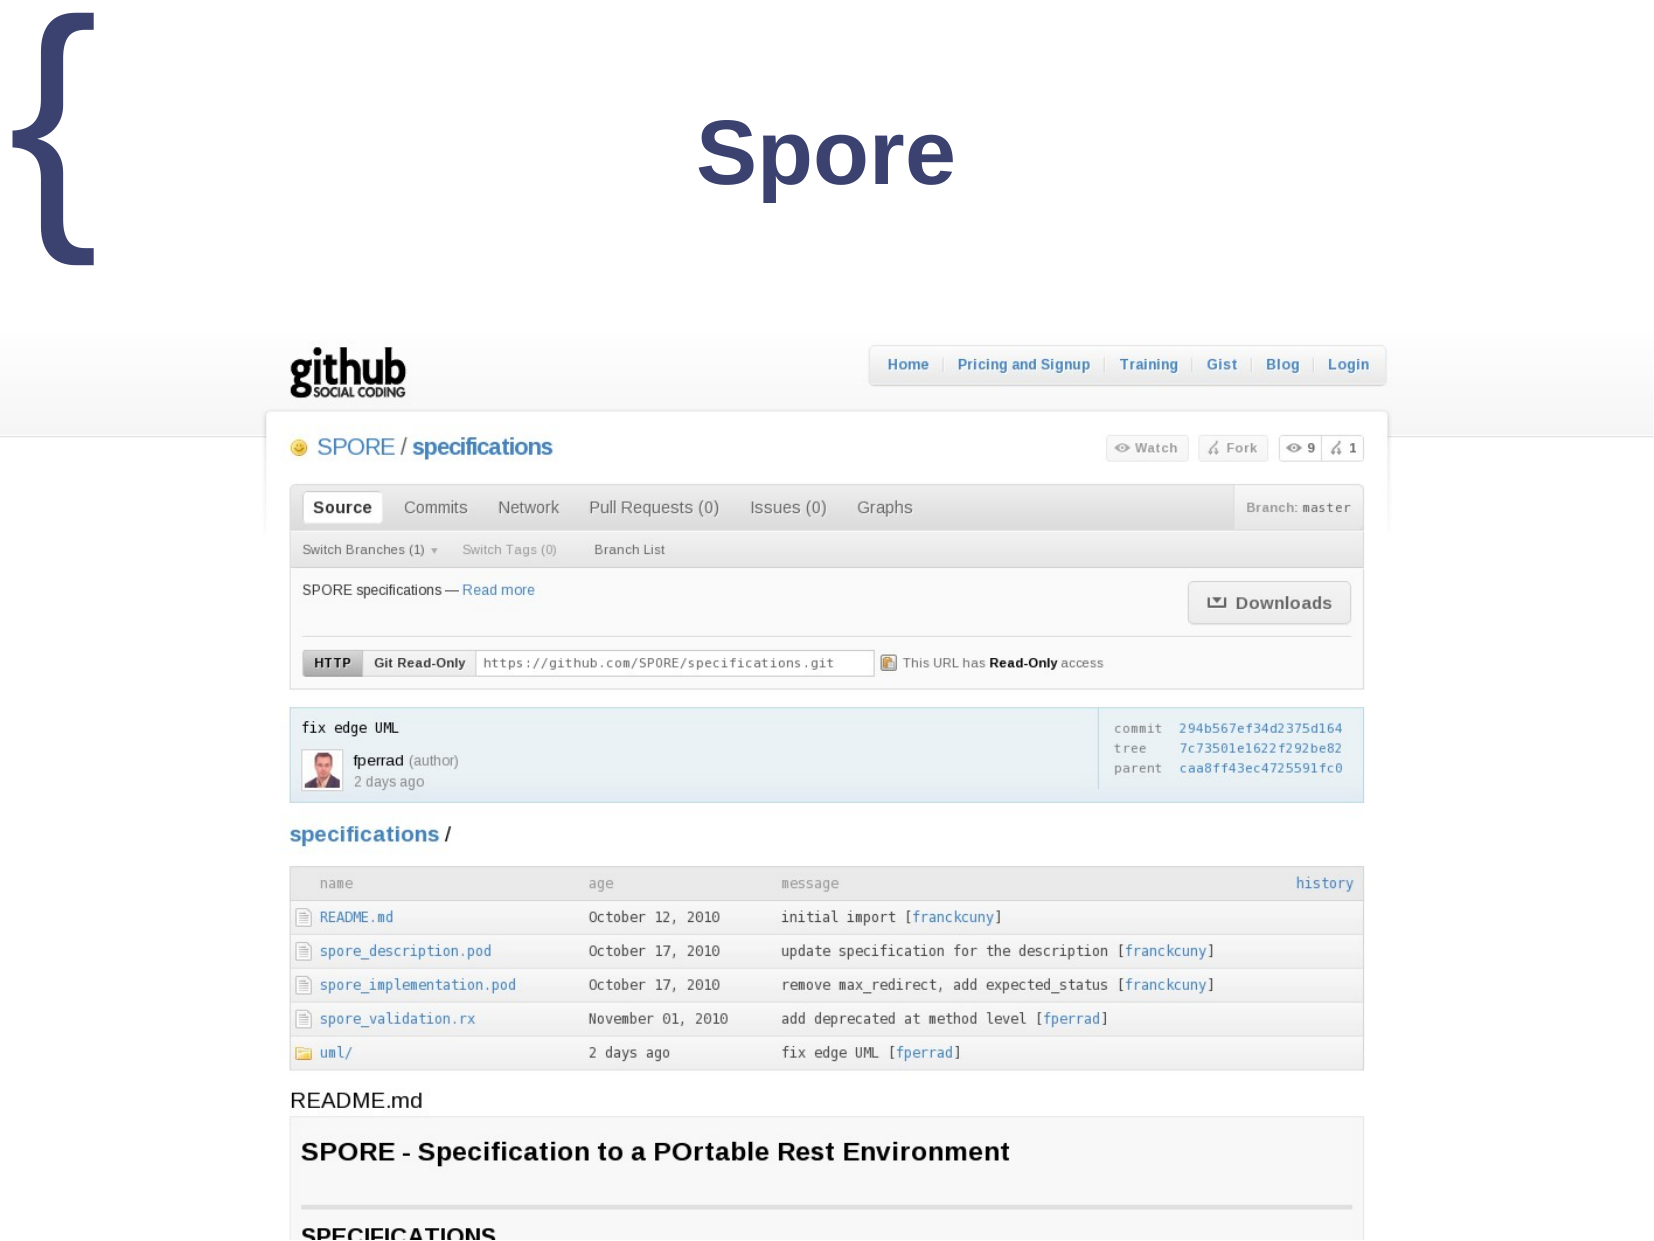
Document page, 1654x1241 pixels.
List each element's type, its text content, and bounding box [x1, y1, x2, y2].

title Spore [82, 56, 1571, 250]
picture [0, 331, 1654, 1241]
